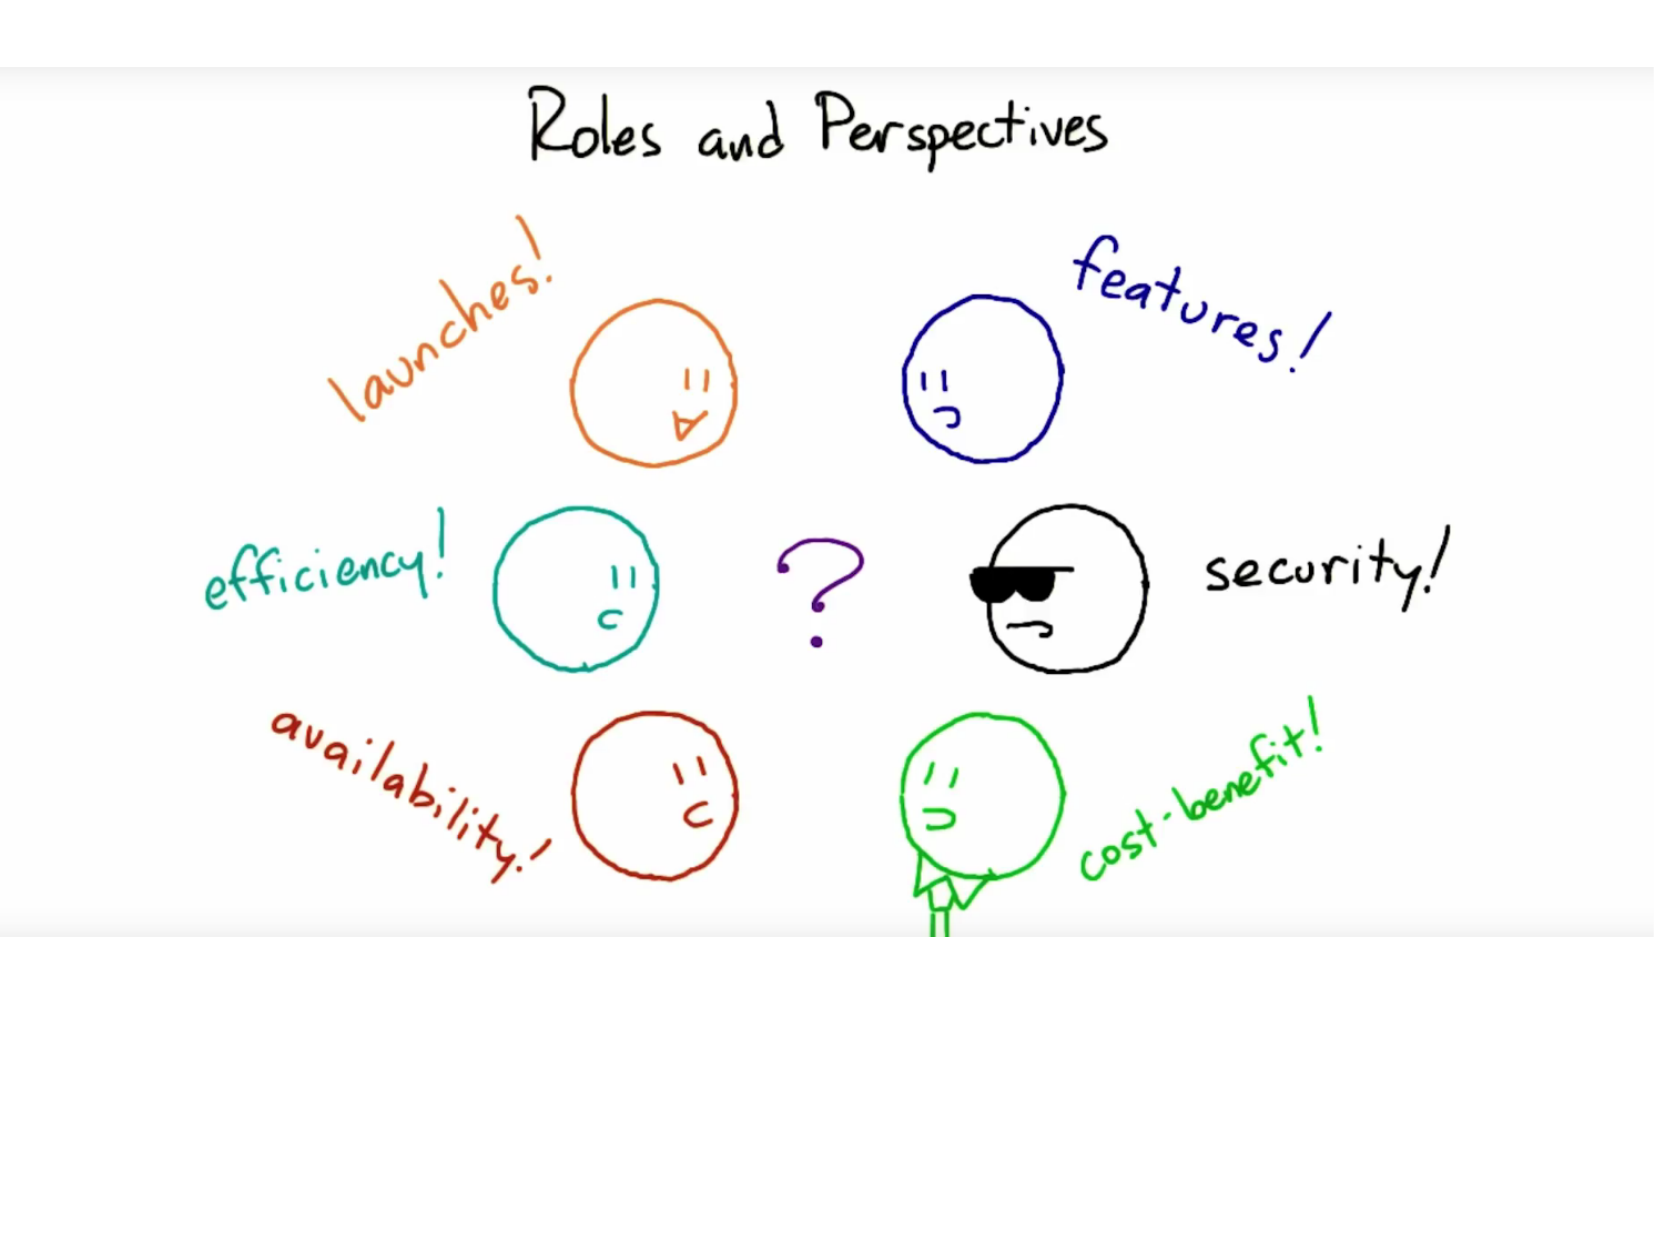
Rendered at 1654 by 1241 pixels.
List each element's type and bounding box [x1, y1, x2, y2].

picture [0, 67, 1654, 937]
